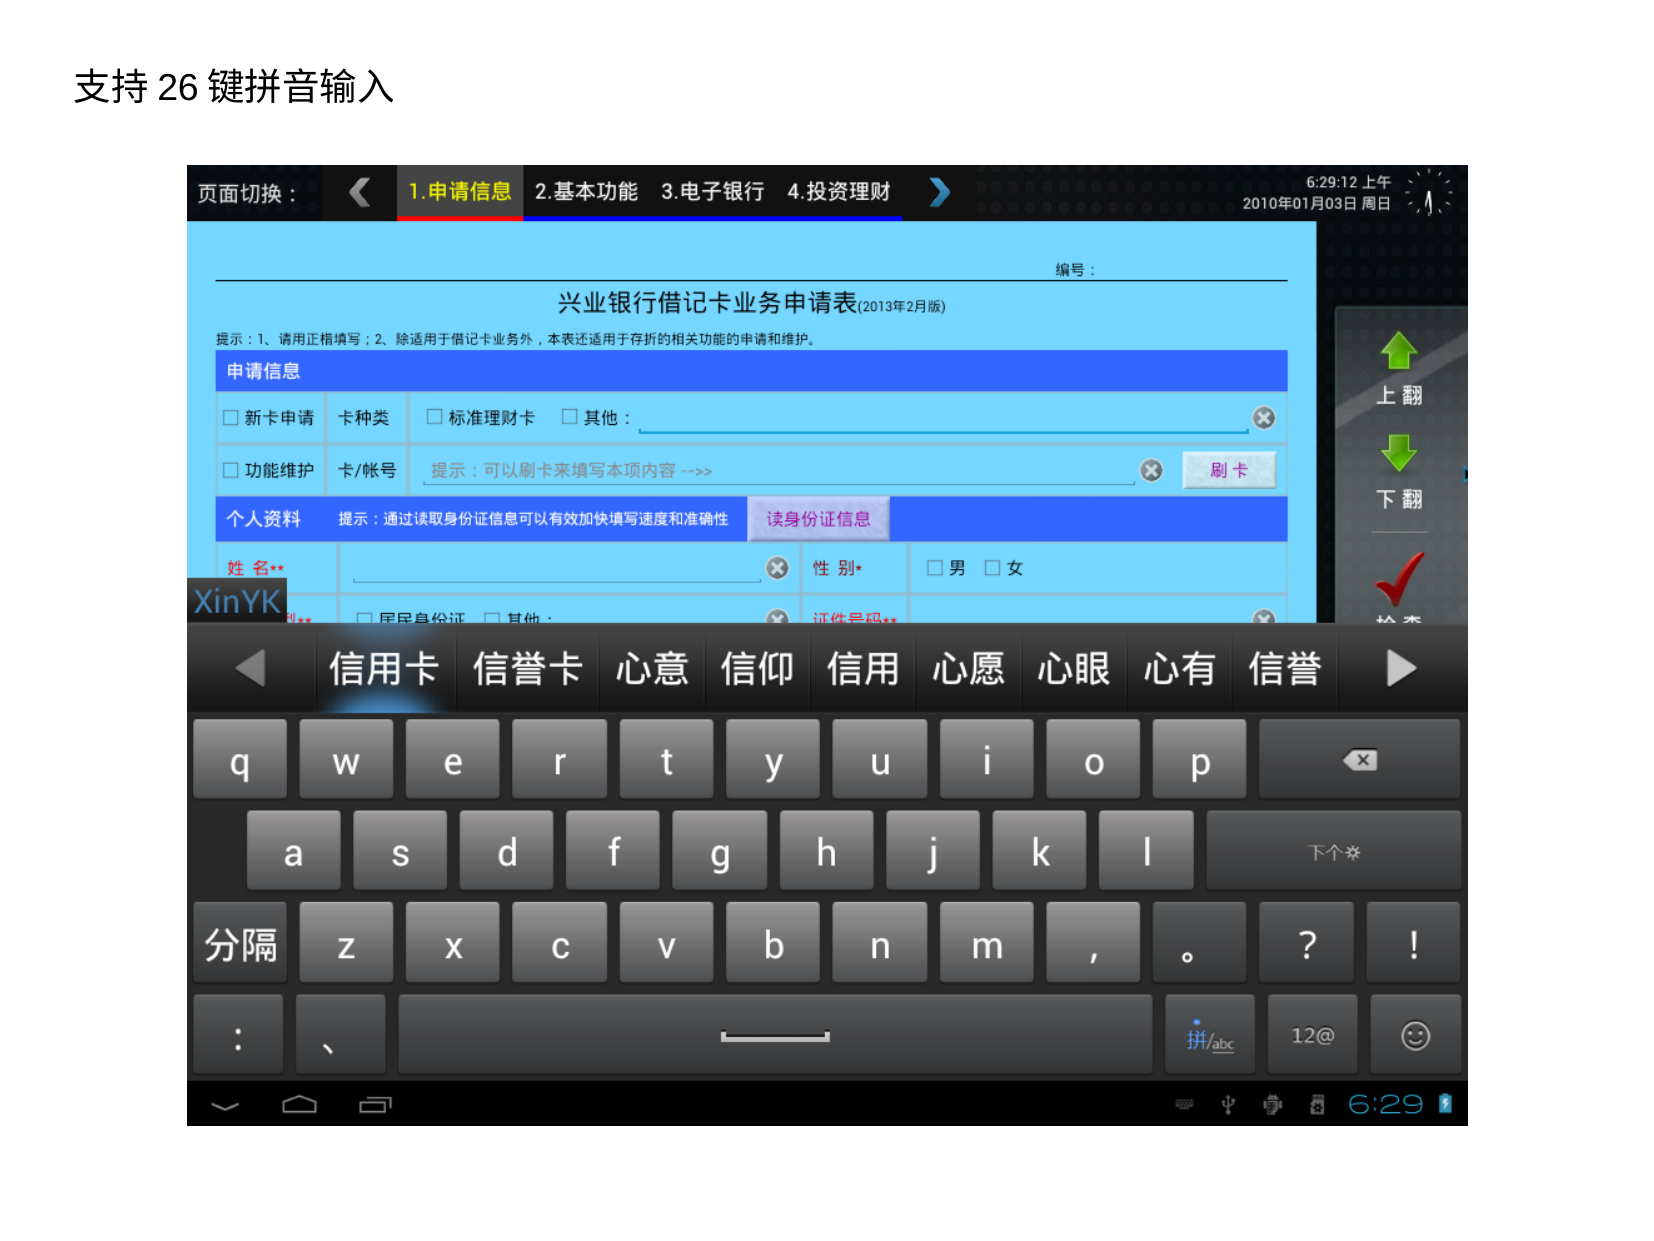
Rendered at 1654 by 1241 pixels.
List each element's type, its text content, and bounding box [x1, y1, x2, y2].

picture [187, 165, 1468, 1126]
text_box 支持26键拼音输入 [59, 59, 411, 118]
